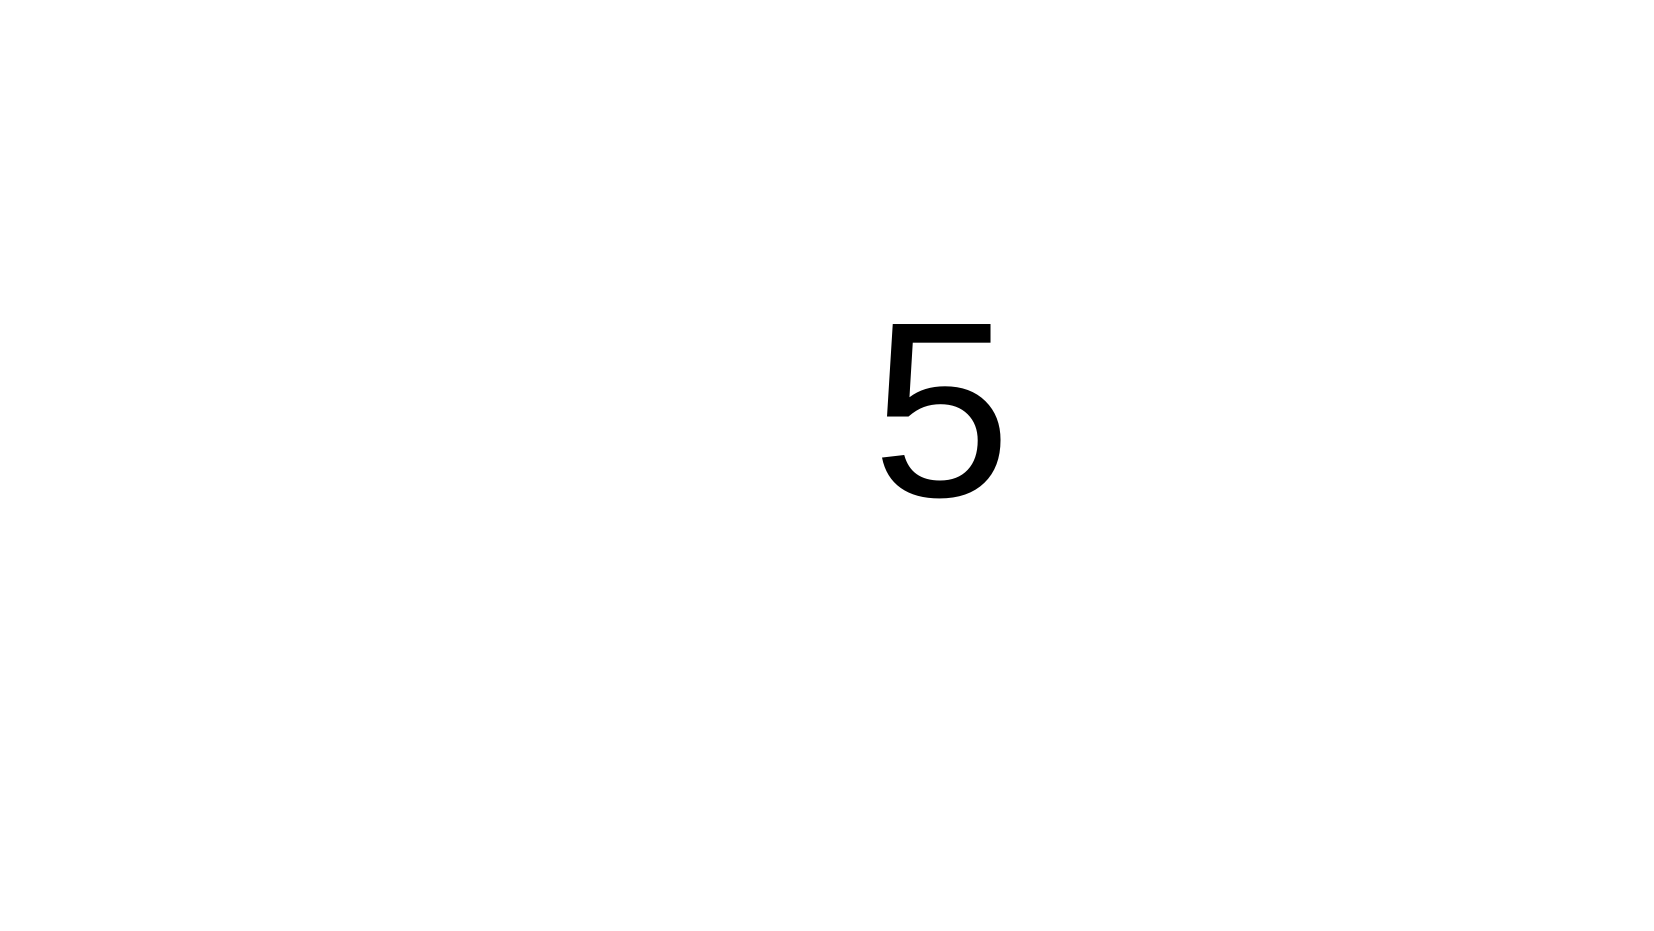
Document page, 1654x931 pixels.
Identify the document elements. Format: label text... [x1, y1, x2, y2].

title 5 [474, 250, 1409, 571]
